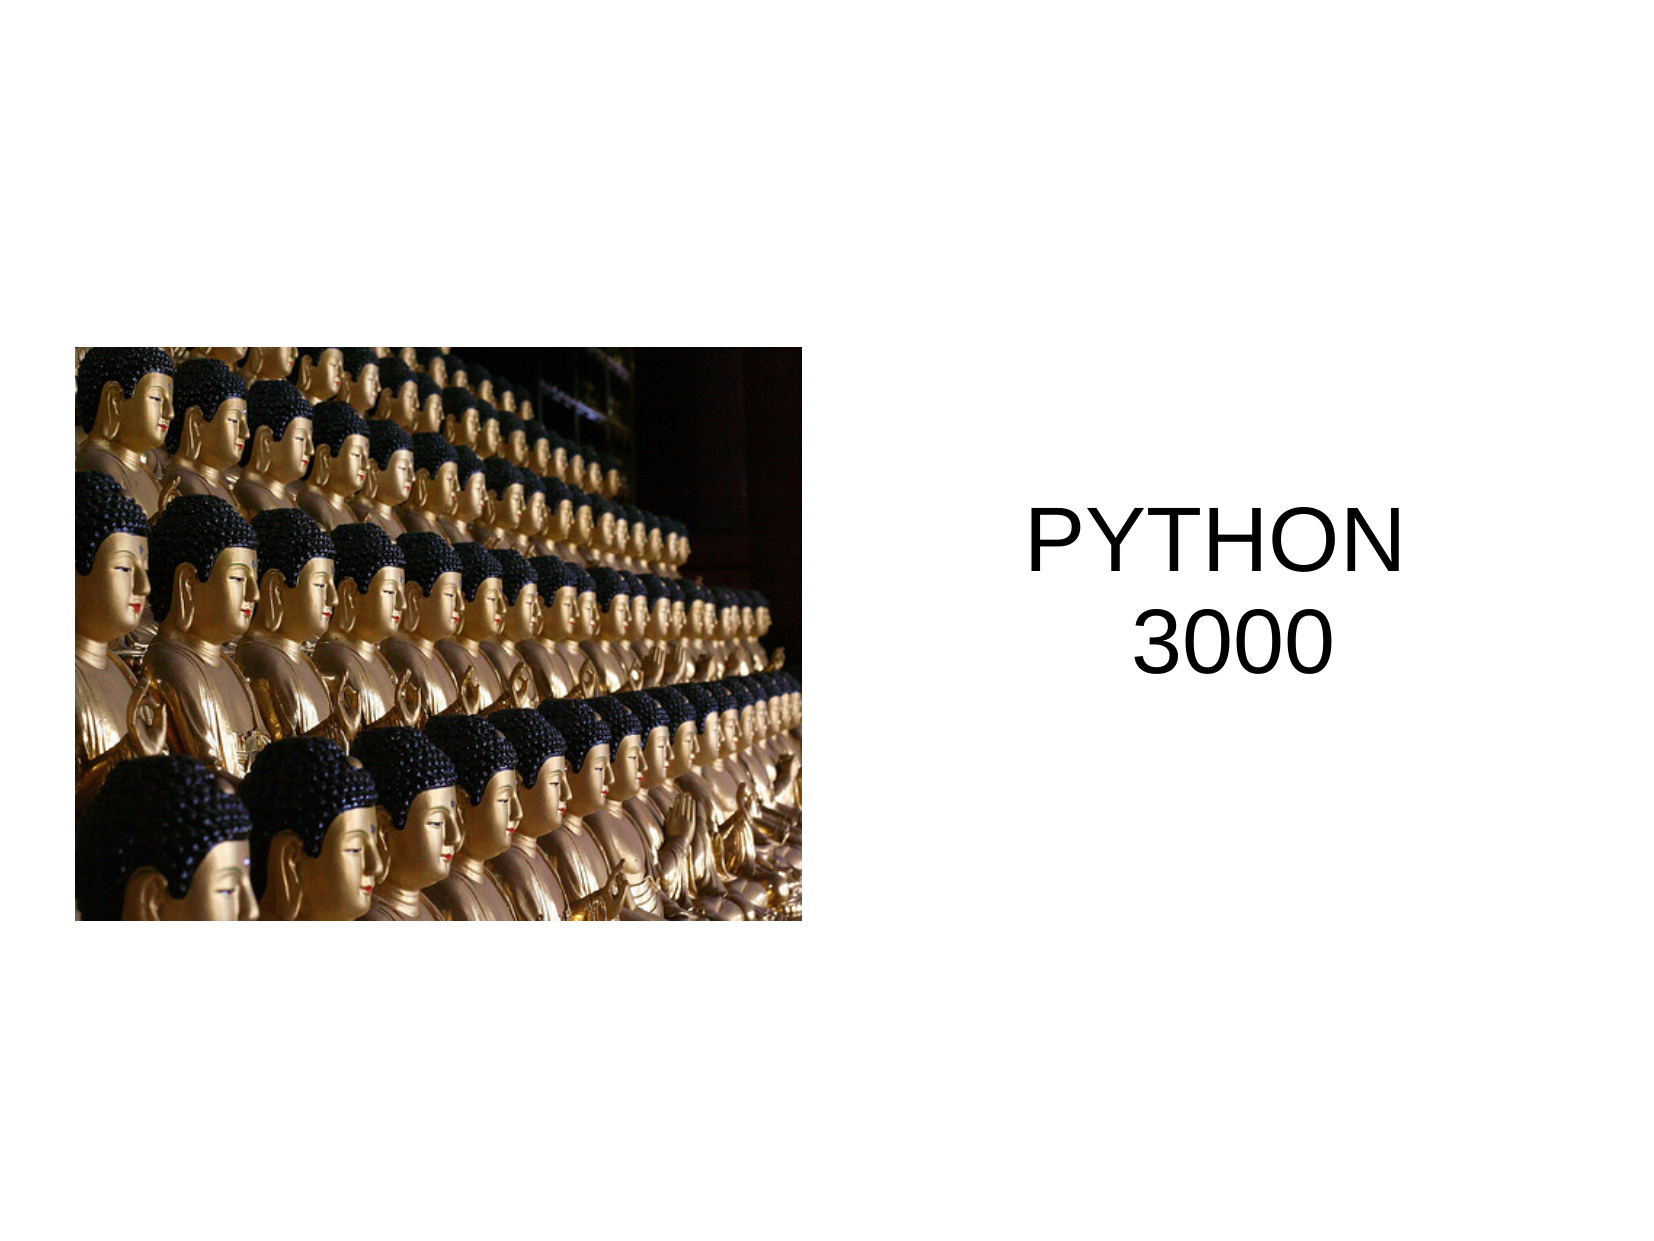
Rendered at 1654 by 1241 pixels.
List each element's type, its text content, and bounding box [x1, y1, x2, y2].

picture [75, 347, 802, 921]
title PYTHON 3000 [825, 56, 1571, 1126]
